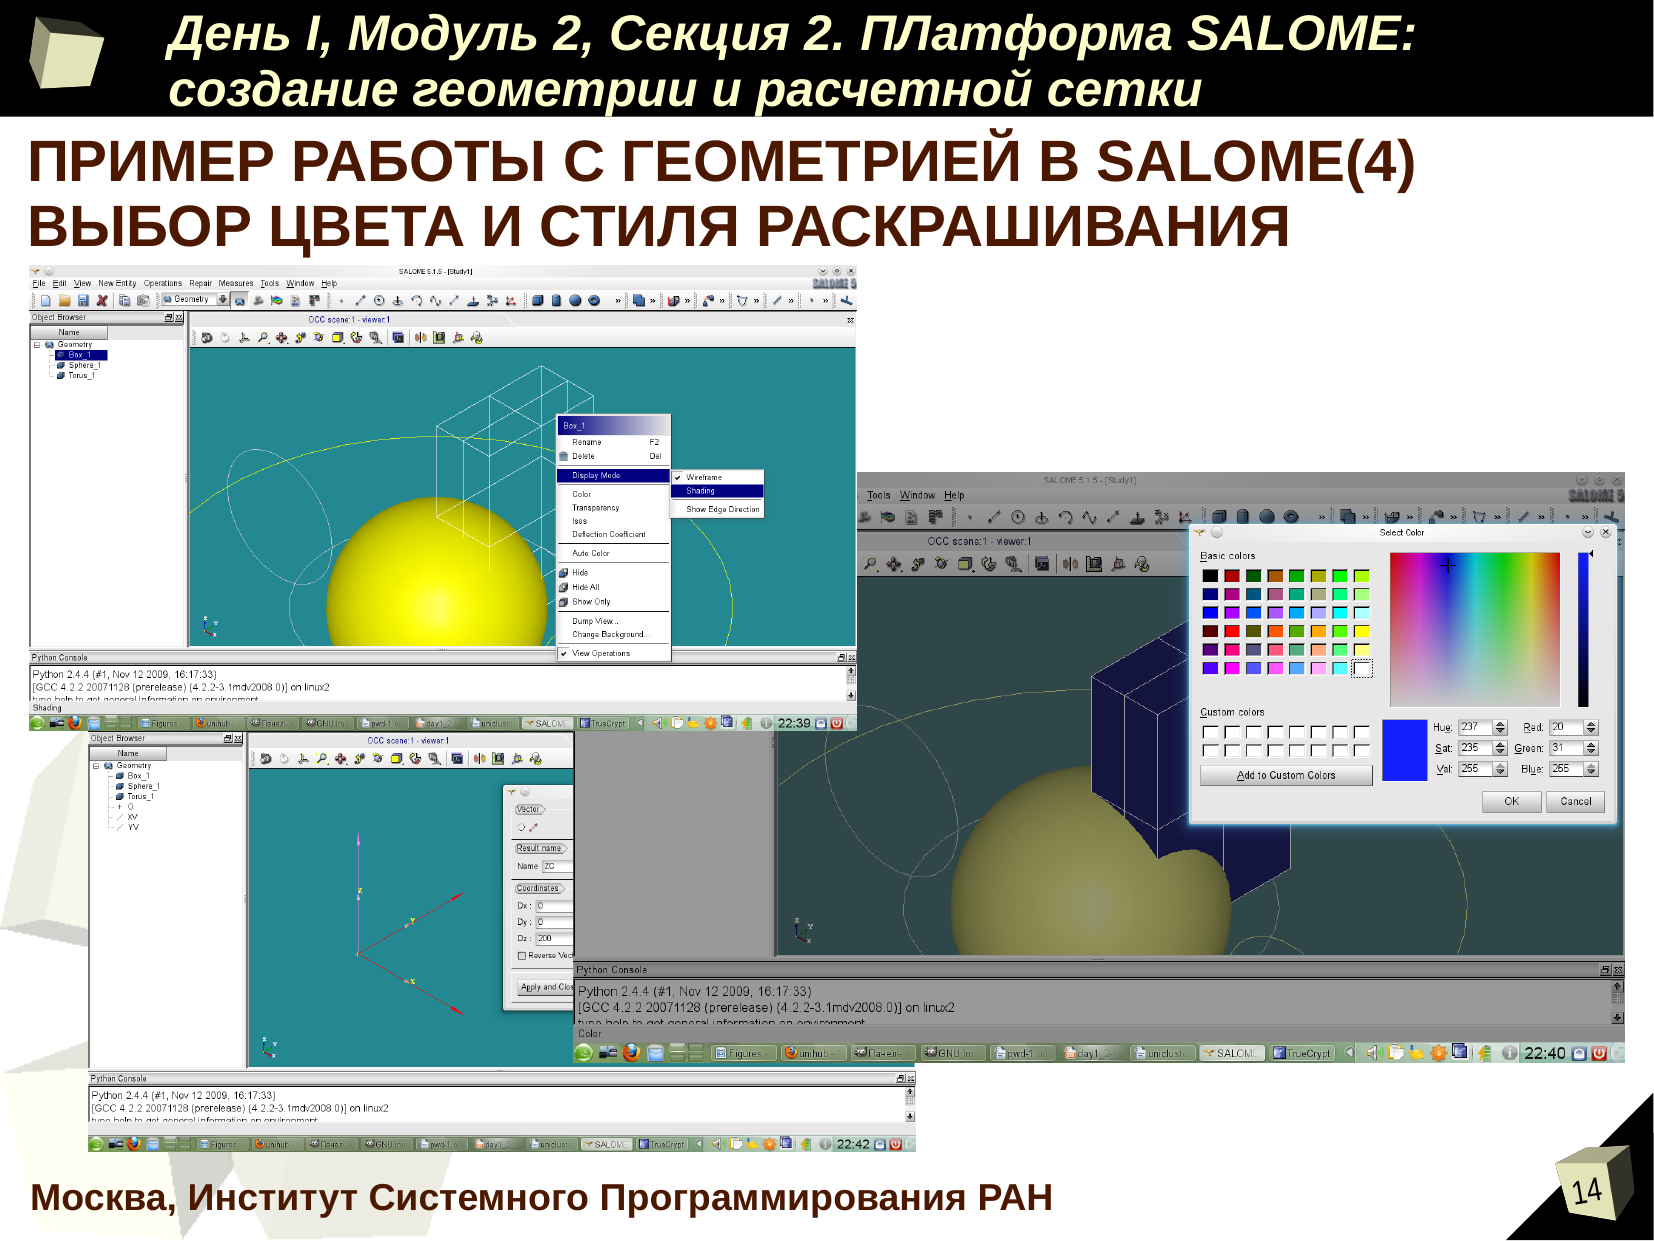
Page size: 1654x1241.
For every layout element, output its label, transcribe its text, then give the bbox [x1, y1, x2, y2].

picture [0, 265, 1625, 1241]
picture [464, 1193, 472, 1198]
text_box ПРИМЕР РАБОТЫ С ГЕОМЕТРИЕЙ В SALOME(4) ВЫБОР ЦВЕТА И СТИЛЯ РАСКРАШИВАНИЯ ОБЪЕКТОВ [12, 120, 1654, 266]
